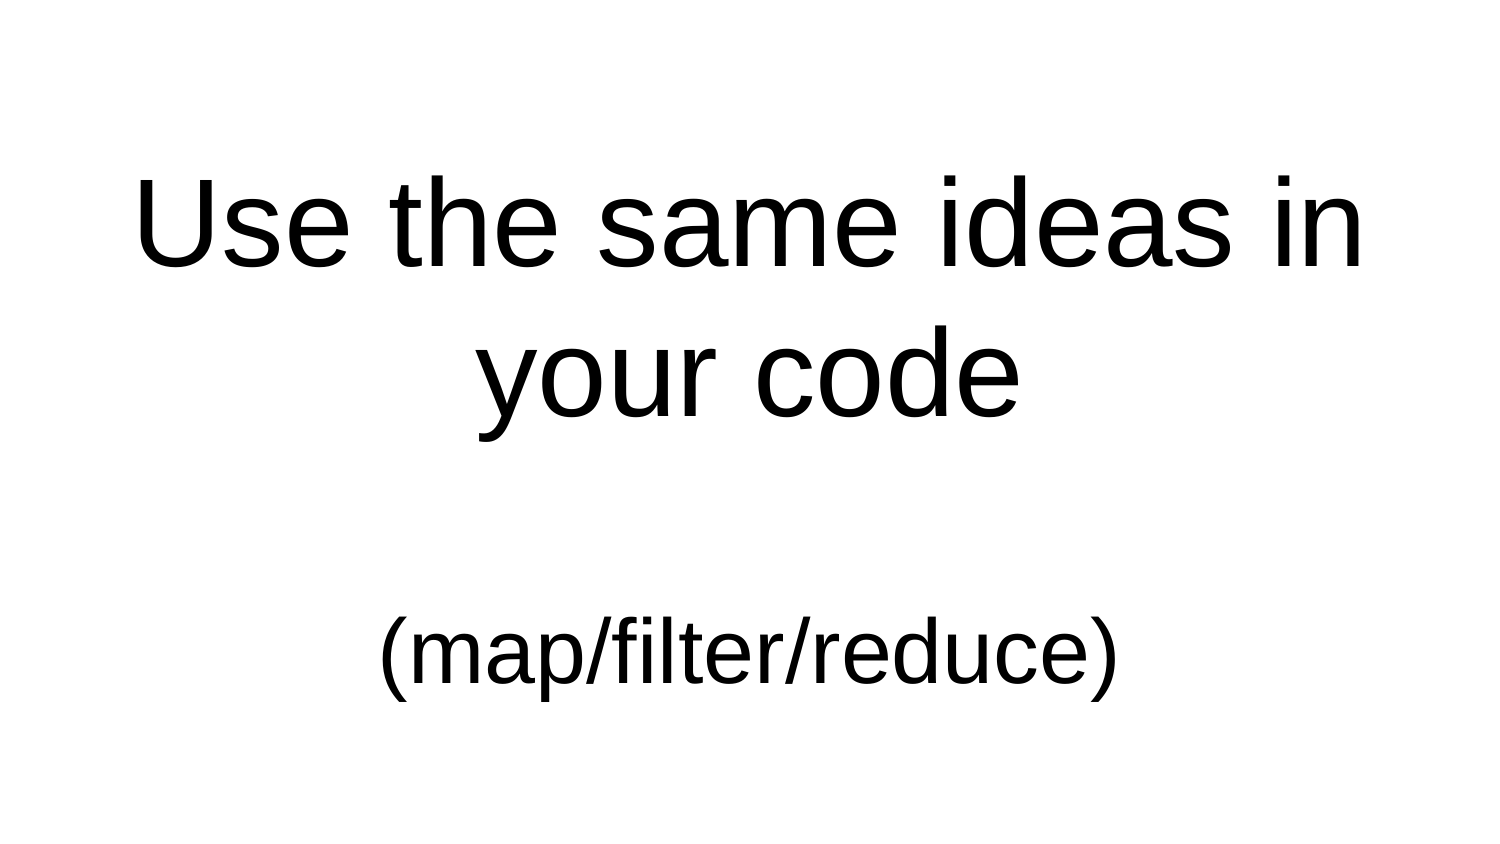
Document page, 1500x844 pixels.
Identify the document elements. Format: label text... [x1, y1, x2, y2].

title Use the same ideas in your code (map/filter/reduce) [67, 44, 1433, 799]
